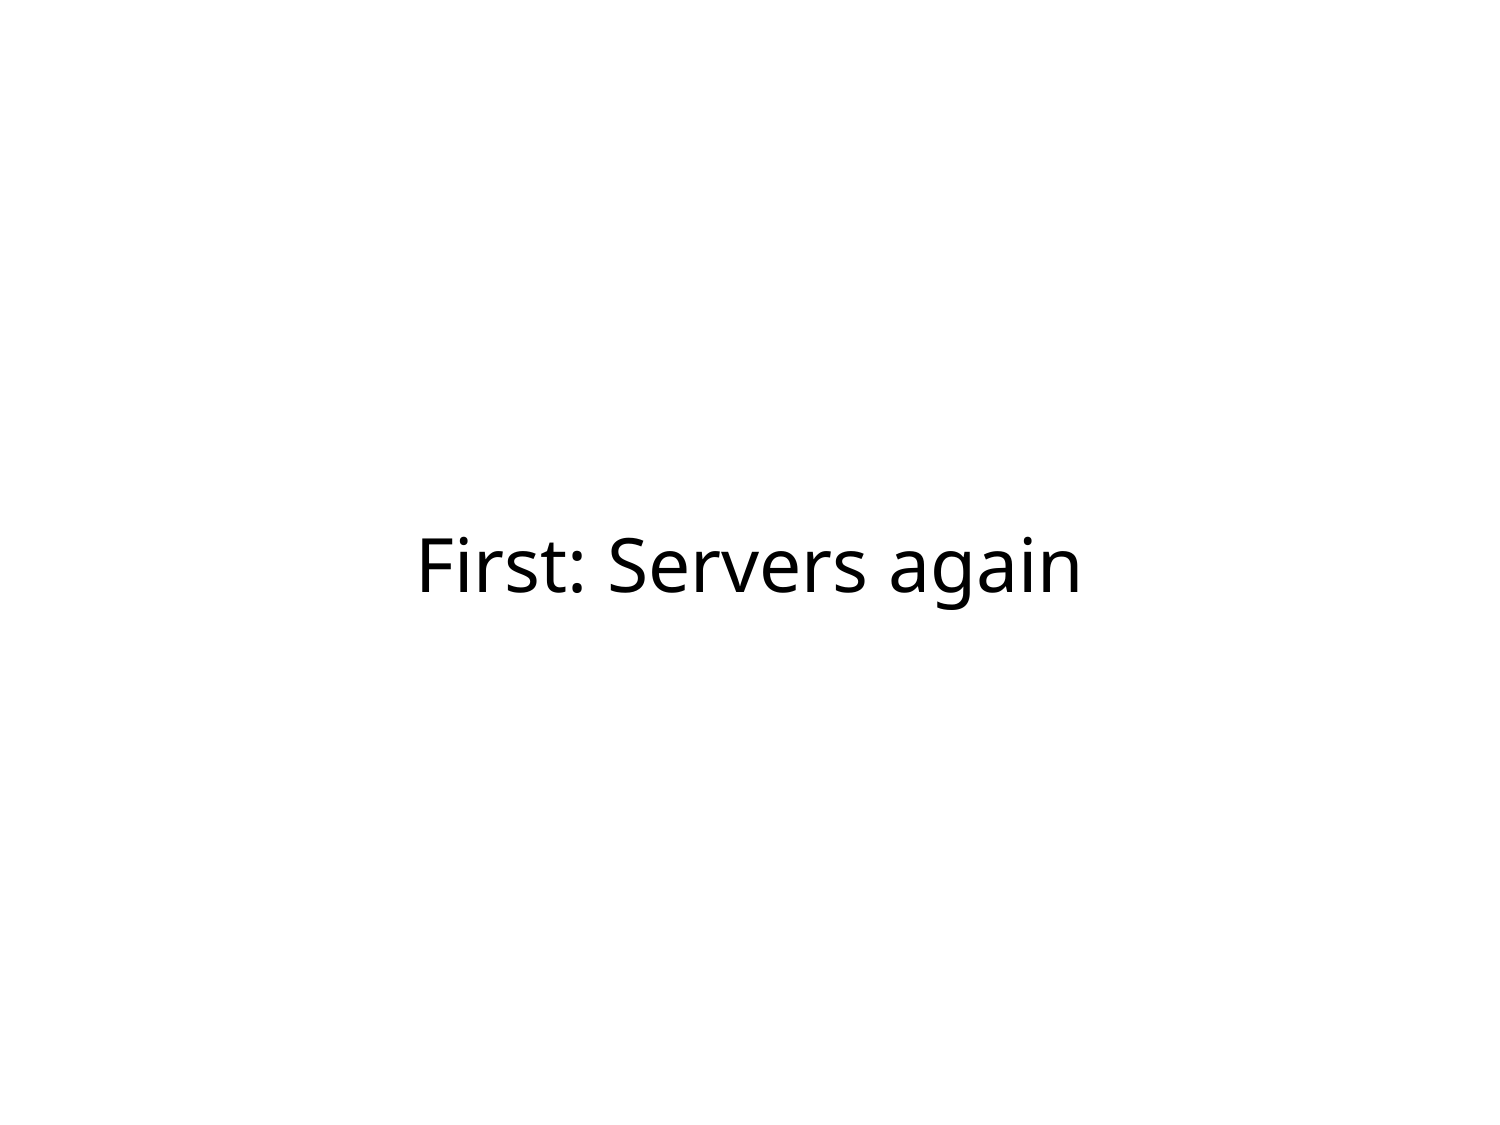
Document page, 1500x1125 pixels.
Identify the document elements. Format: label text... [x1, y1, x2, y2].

title First: Servers again [51, 470, 1449, 655]
